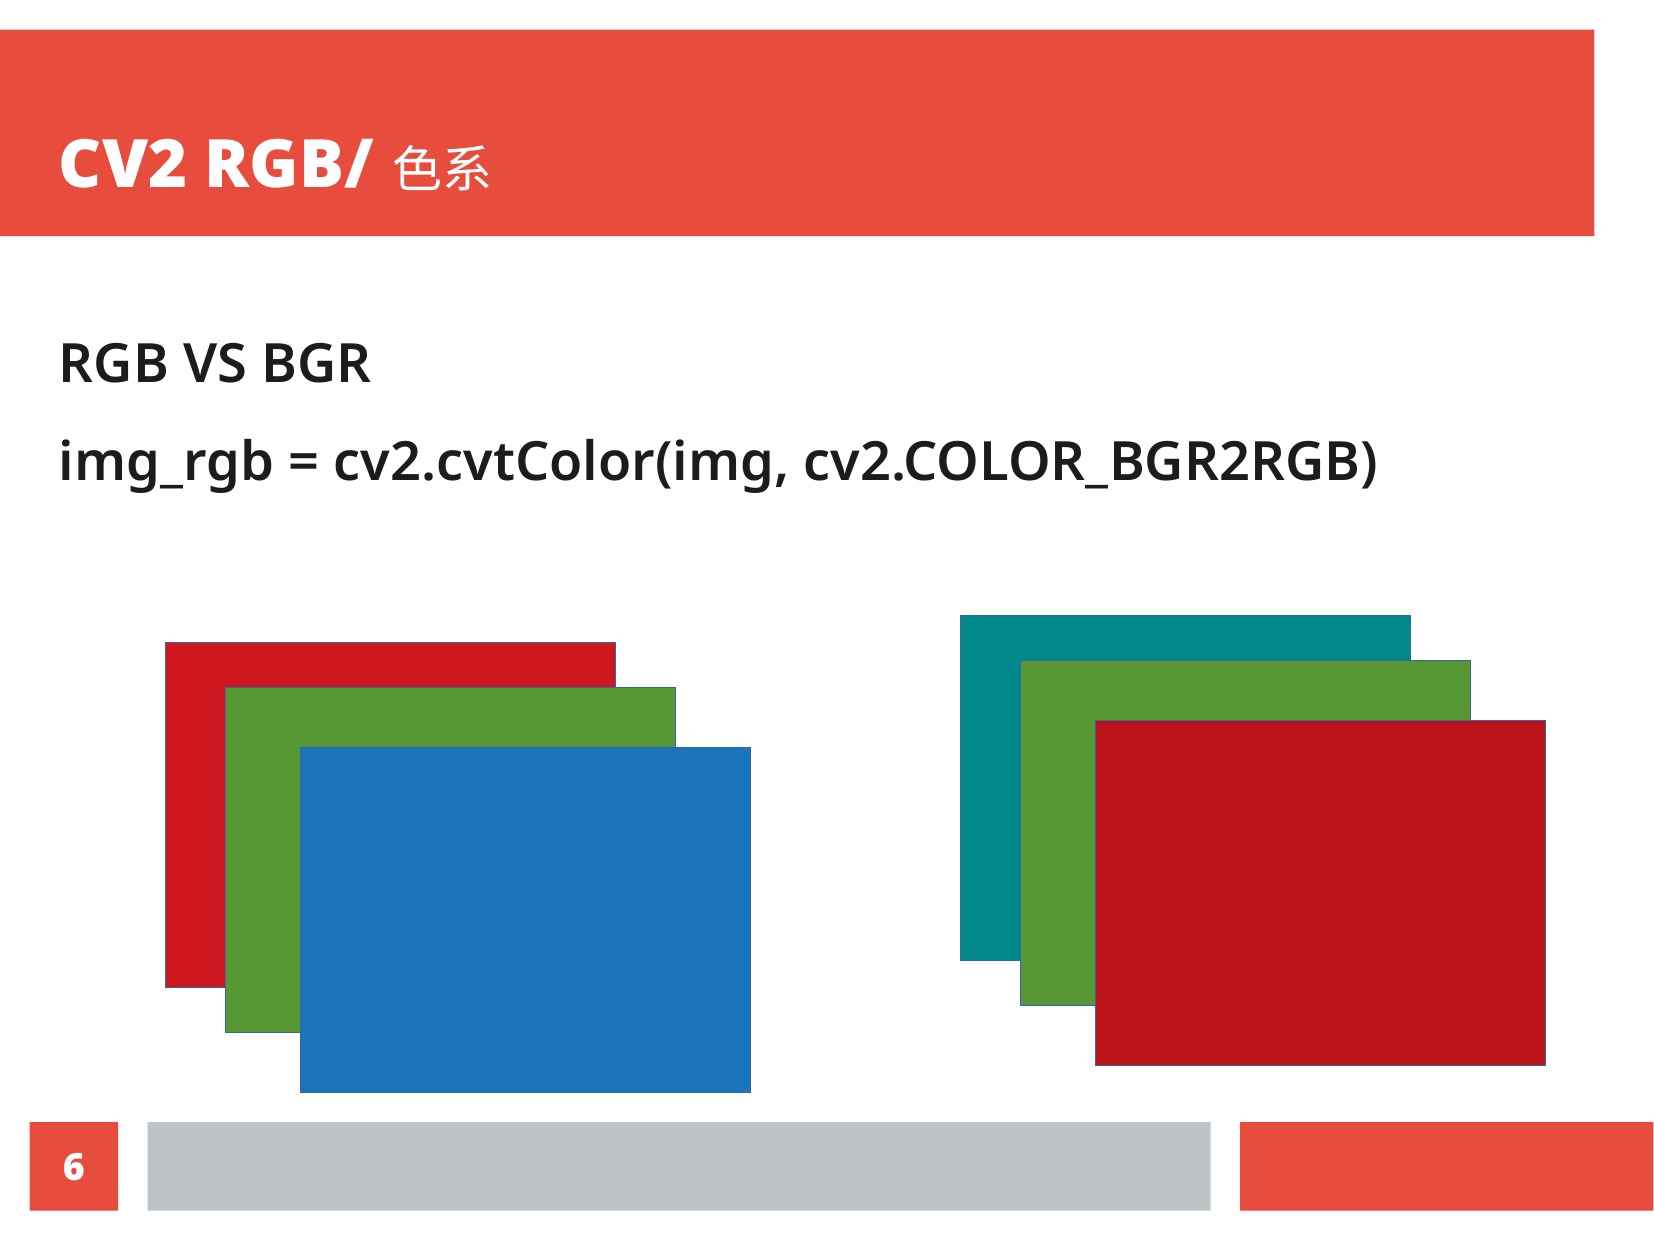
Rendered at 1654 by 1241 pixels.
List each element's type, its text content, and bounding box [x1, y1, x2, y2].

list RGB VS BGR img_rgb = cv2.cvtColor(img, cv2.COLOR_BGR2RGB) [59, 324, 1565, 1093]
text_box [960, 615, 1546, 1066]
text_box [165, 642, 751, 1093]
title CV2 RGB/色系 [59, 59, 1595, 207]
